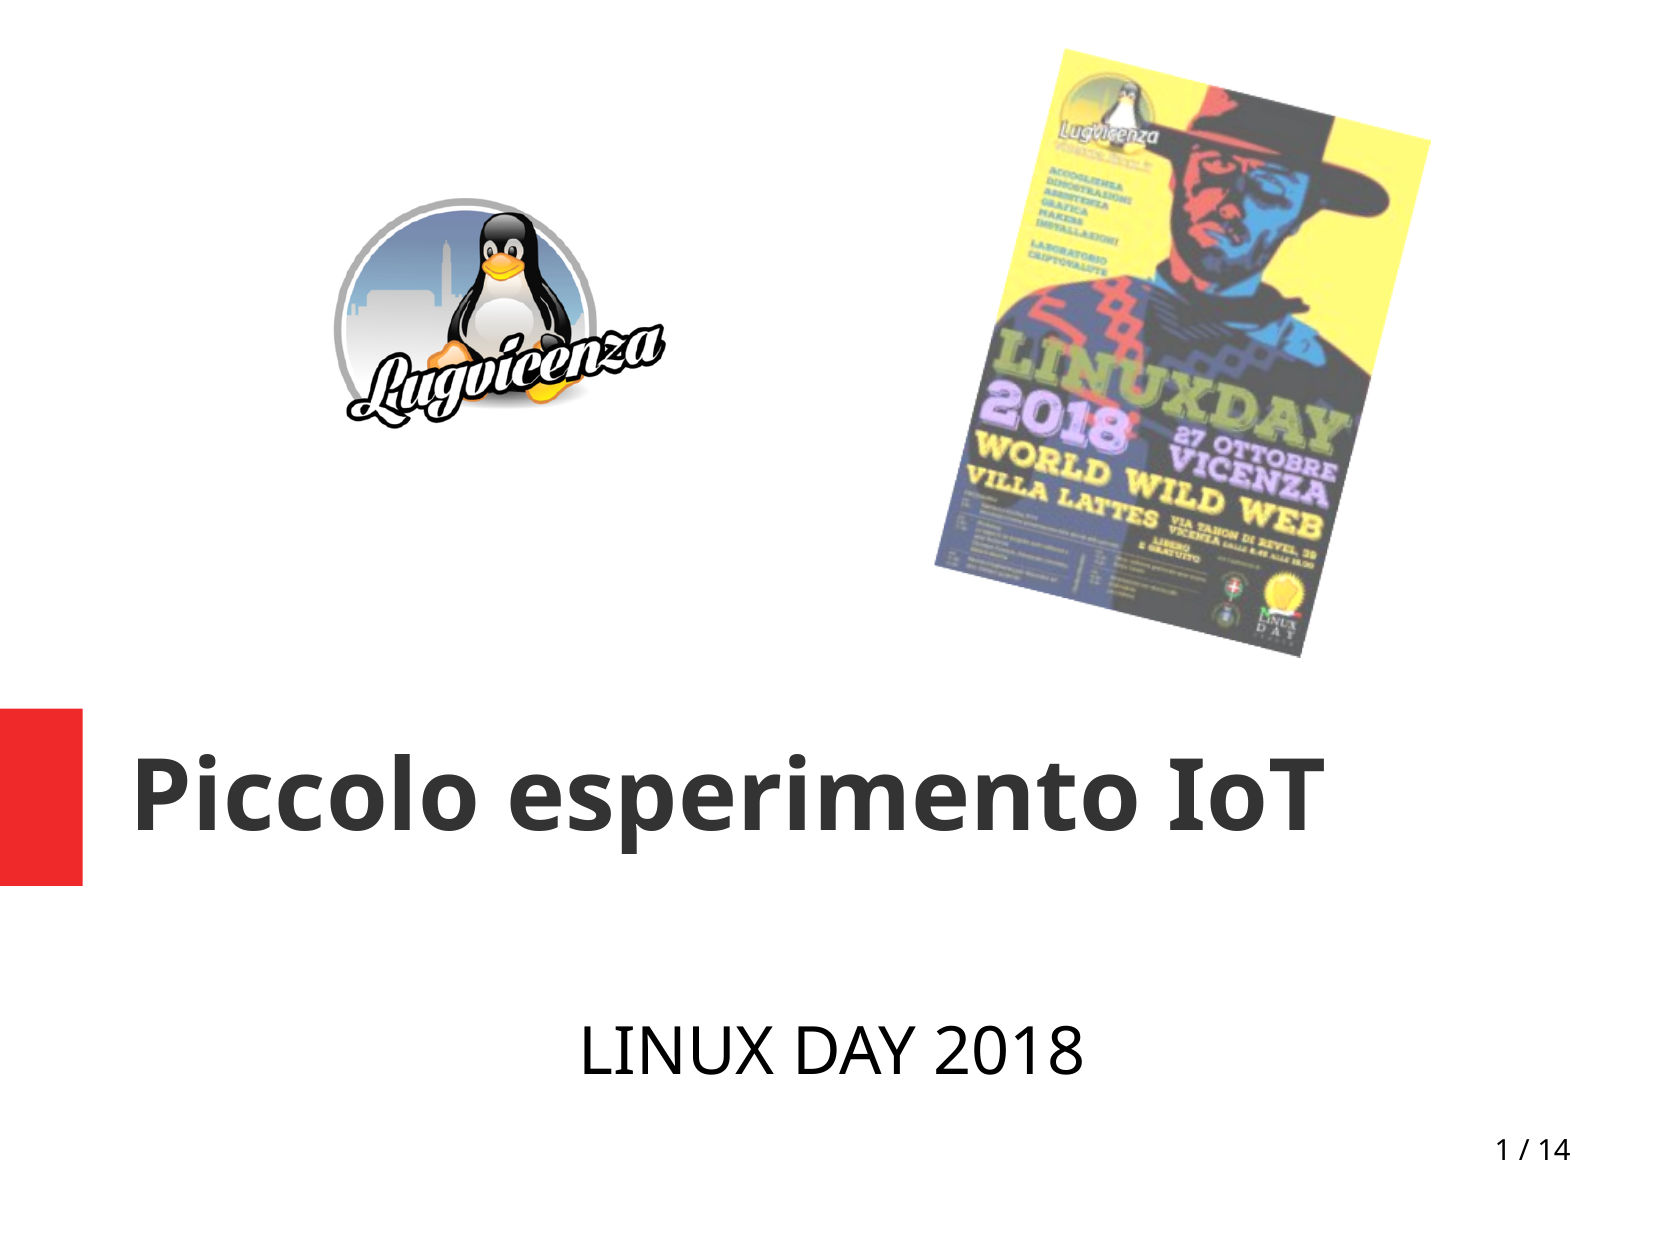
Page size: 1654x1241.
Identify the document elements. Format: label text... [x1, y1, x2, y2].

subtitle LINUX DAY 2018 [129, 968, 1536, 1130]
picture [330, 141, 686, 497]
title Piccolo esperimento IoT [129, 673, 1536, 910]
